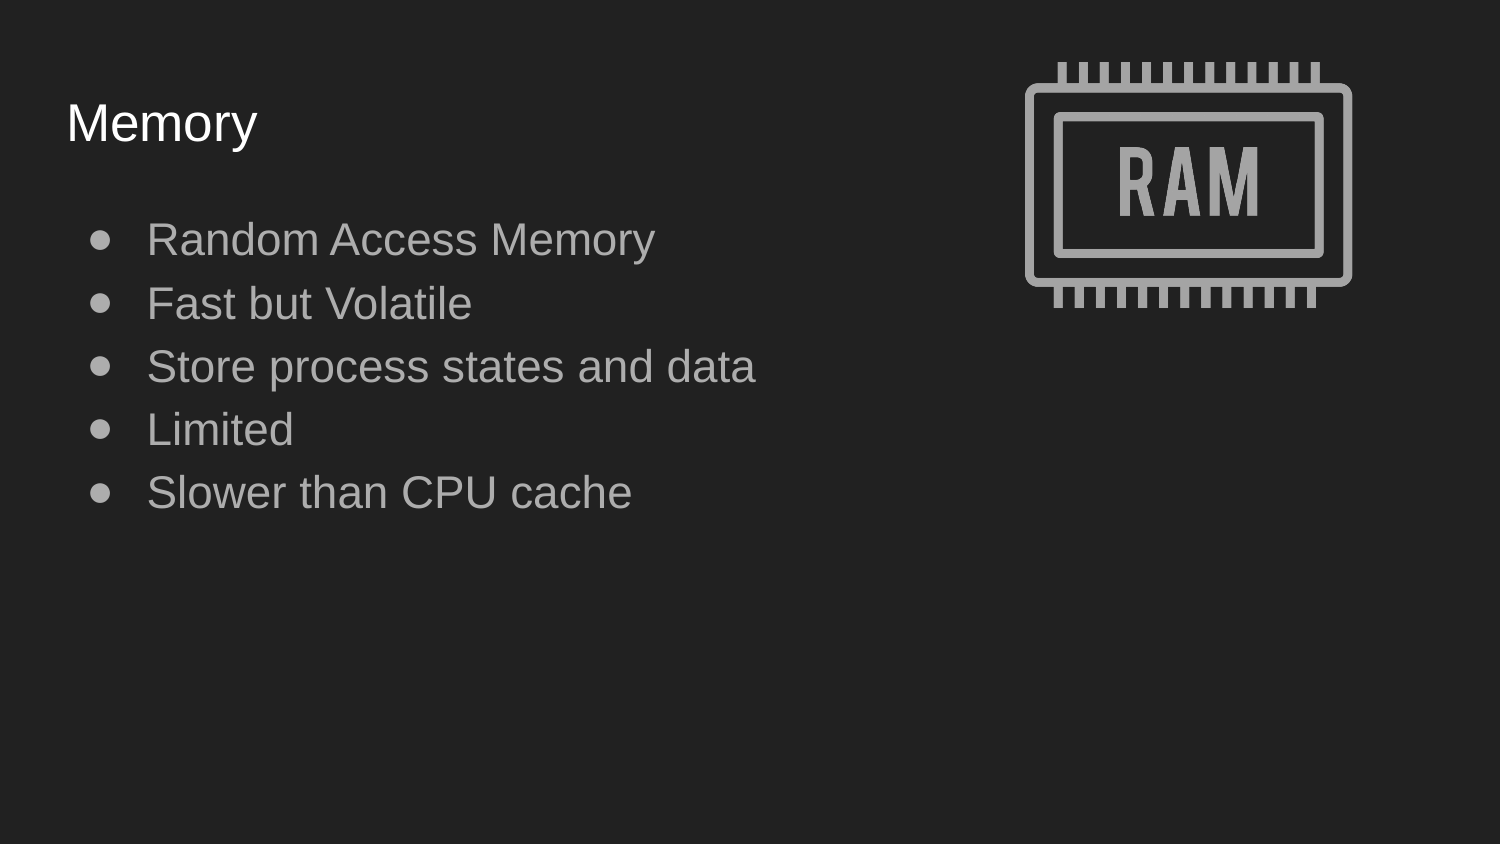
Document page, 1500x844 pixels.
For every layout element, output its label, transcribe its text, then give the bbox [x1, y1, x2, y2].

title Memory [51, 72, 919, 167]
picture [919, 39, 1458, 343]
list Random Access Memory Fast but Volatile Store process states and data Limited Slower than CPU cache [56, 186, 992, 570]
